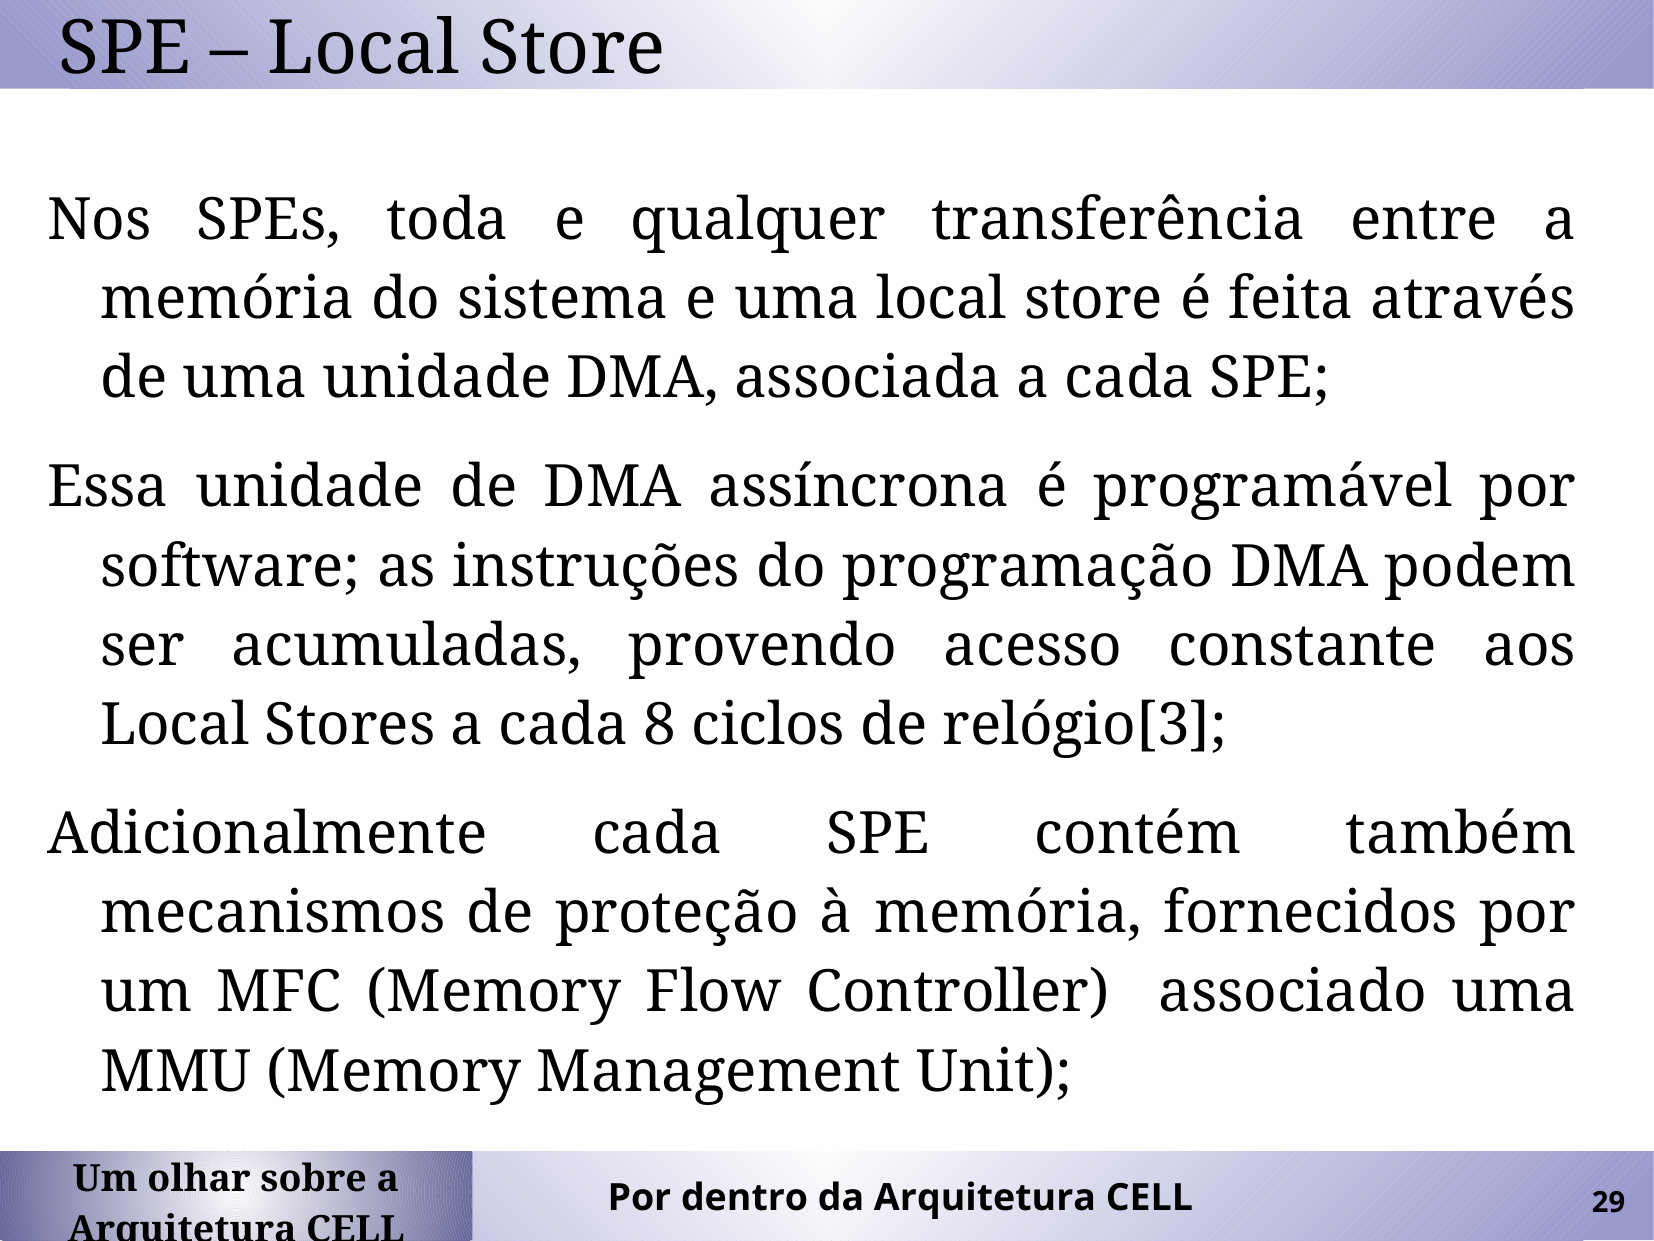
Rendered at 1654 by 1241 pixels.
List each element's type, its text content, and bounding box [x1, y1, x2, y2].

title SPE – Local Store [59, 6, 1447, 82]
list Nos SPEs, toda e qualquer transferência entre a memória do sistema e uma local store é feita através de uma unidade DMA, associada a cada SPE; Essa unidade de DMA assíncrona é programável por software; as instruções do programação DMA podem ser acumuladas, provendo acesso constante aos Local Stores a cada 8 ciclos de relógio[3]; Adicionalmente cada SPE contém também mecanismos de proteção à memória, fornecidos por um MFC (Memory Flow Controller) associado uma MMU (Memory Management Unit); [29, 177, 1577, 1070]
text_box Por dentro da Arquitetura CELL [501, 1151, 1300, 1241]
